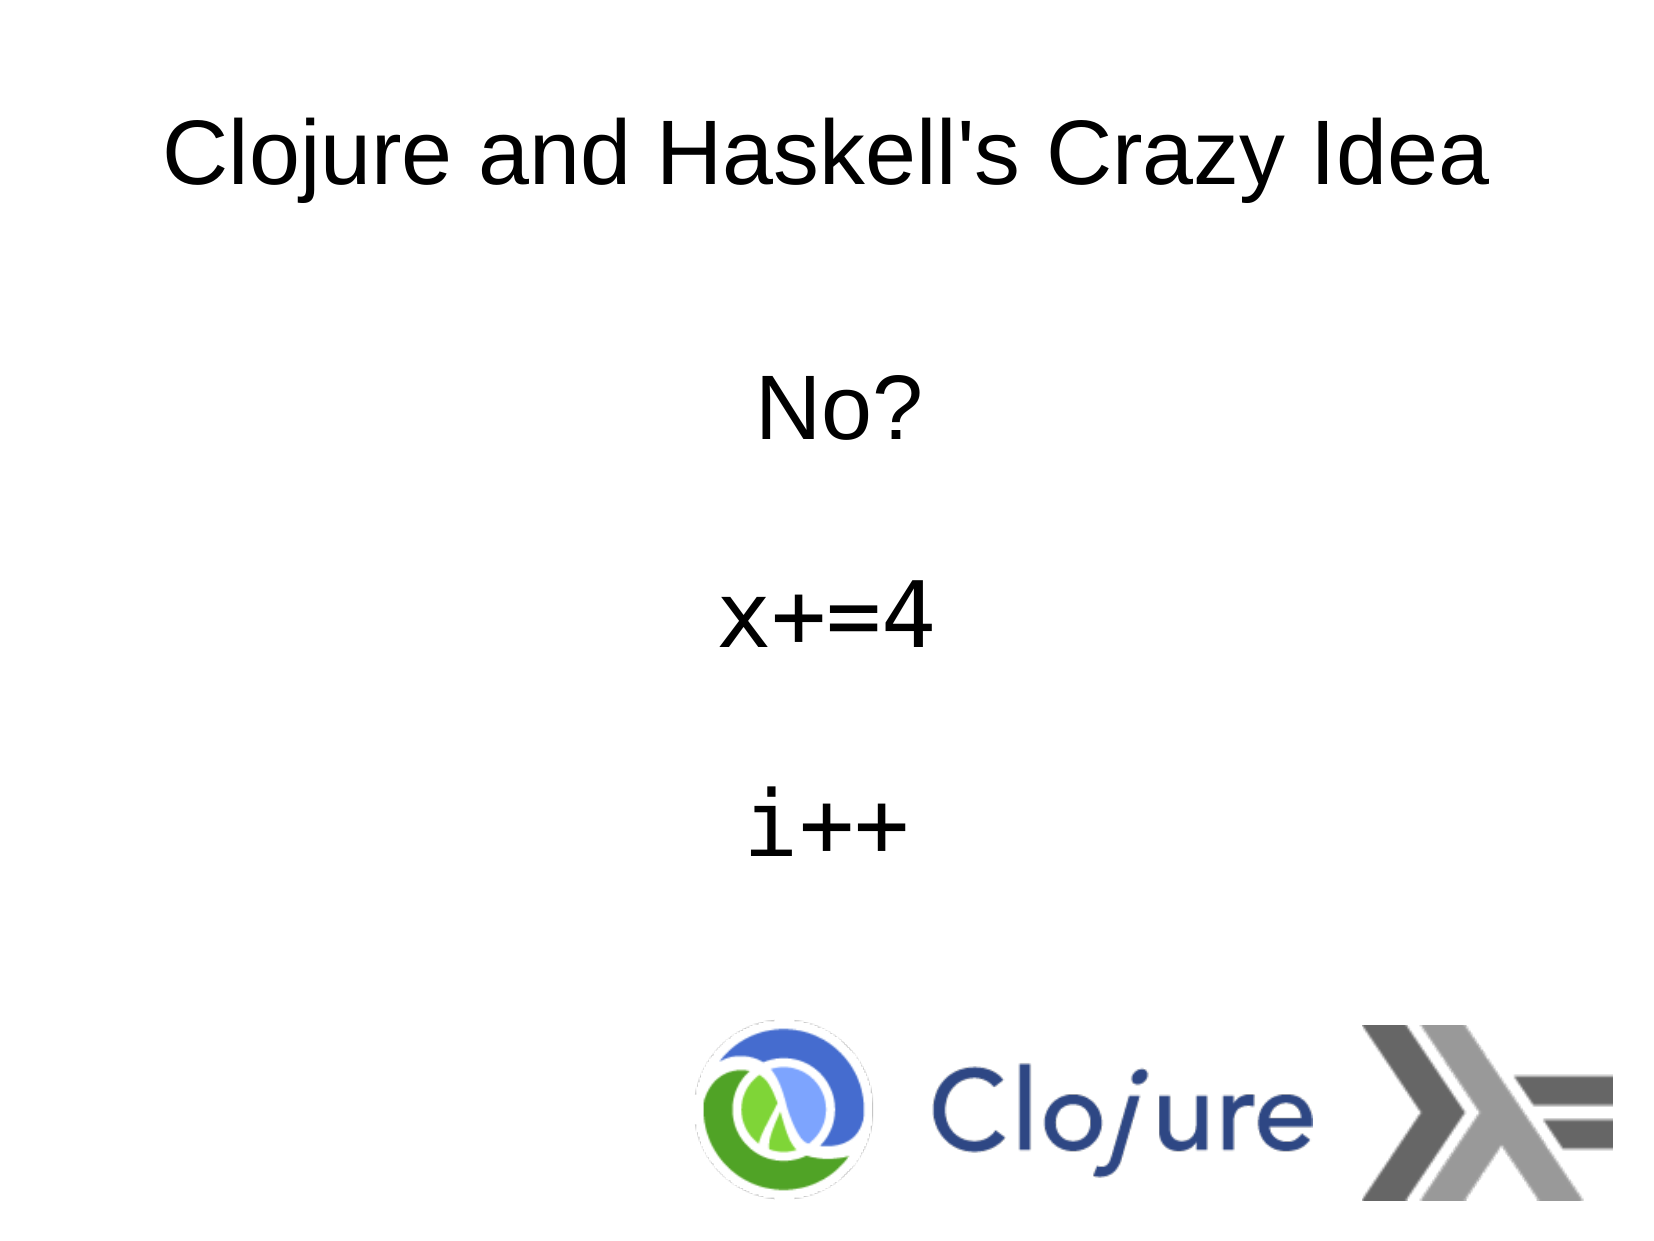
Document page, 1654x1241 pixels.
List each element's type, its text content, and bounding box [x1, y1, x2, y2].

title Clojure and Haskell's Crazy Idea [82, 56, 1571, 250]
picture [693, 1018, 1313, 1201]
subtitle No? x+=4 i++ [82, 297, 1571, 938]
picture [1362, 1025, 1613, 1201]
